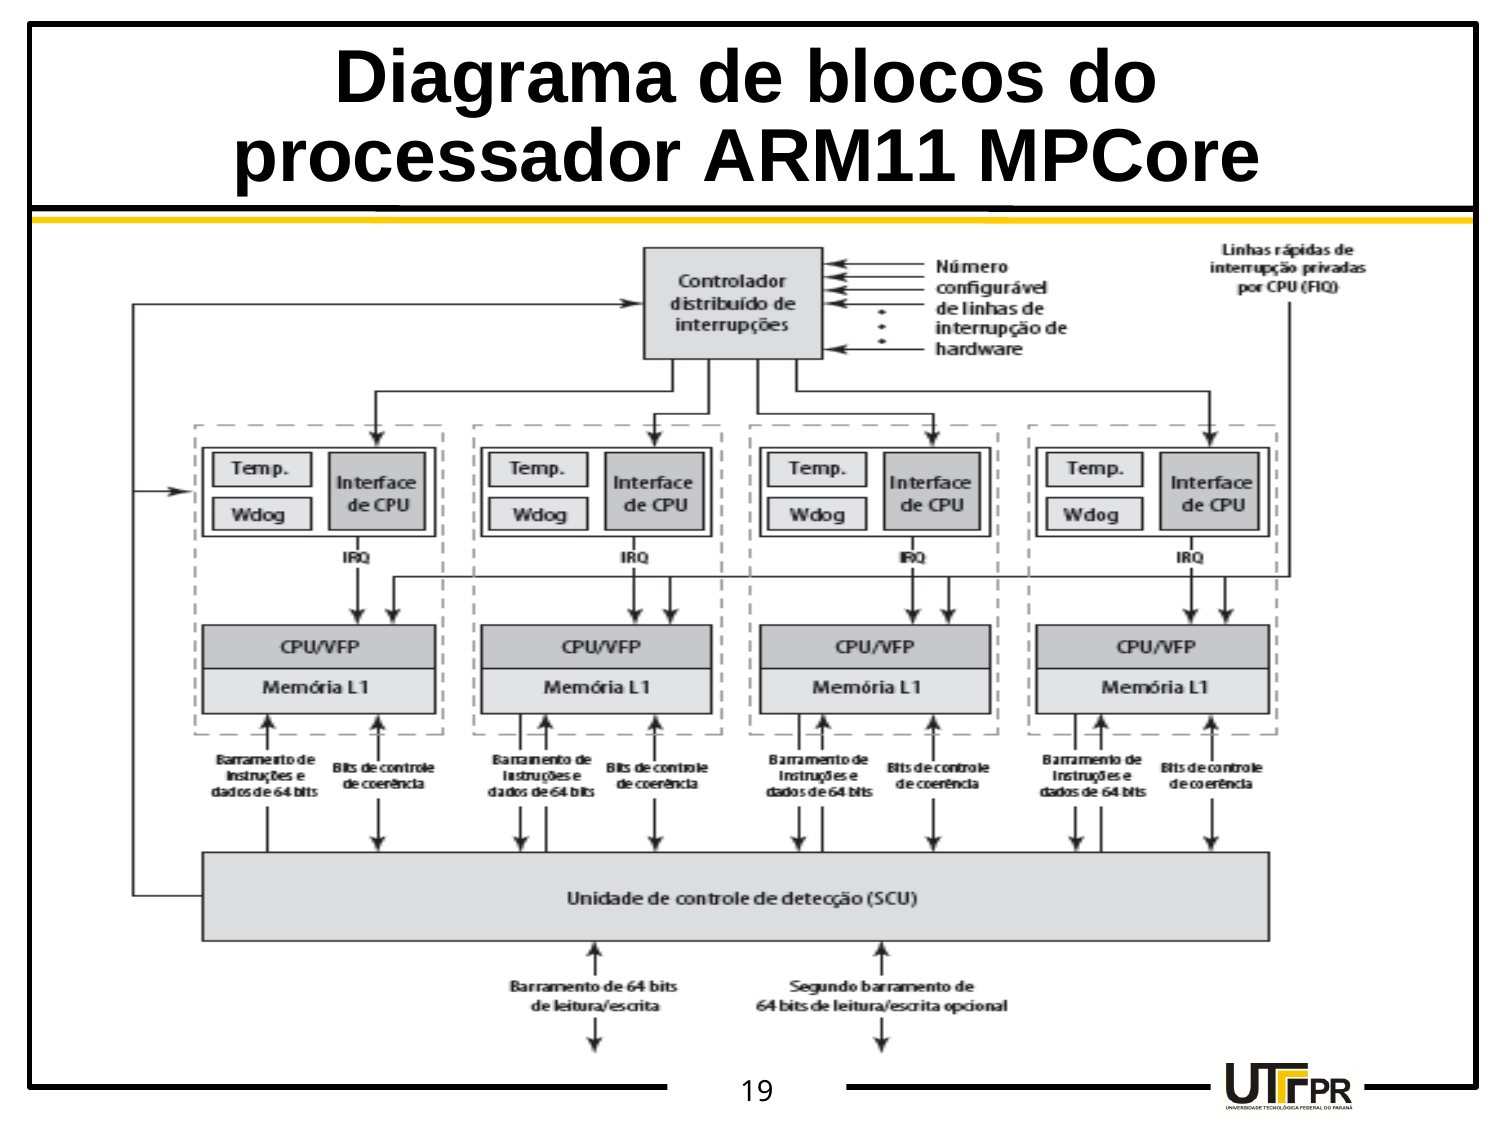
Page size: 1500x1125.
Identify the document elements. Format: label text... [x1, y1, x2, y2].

picture [112, 228, 1382, 1110]
title Diagrama de blocos do processador ARM11 MPCore [23, 36, 1471, 201]
